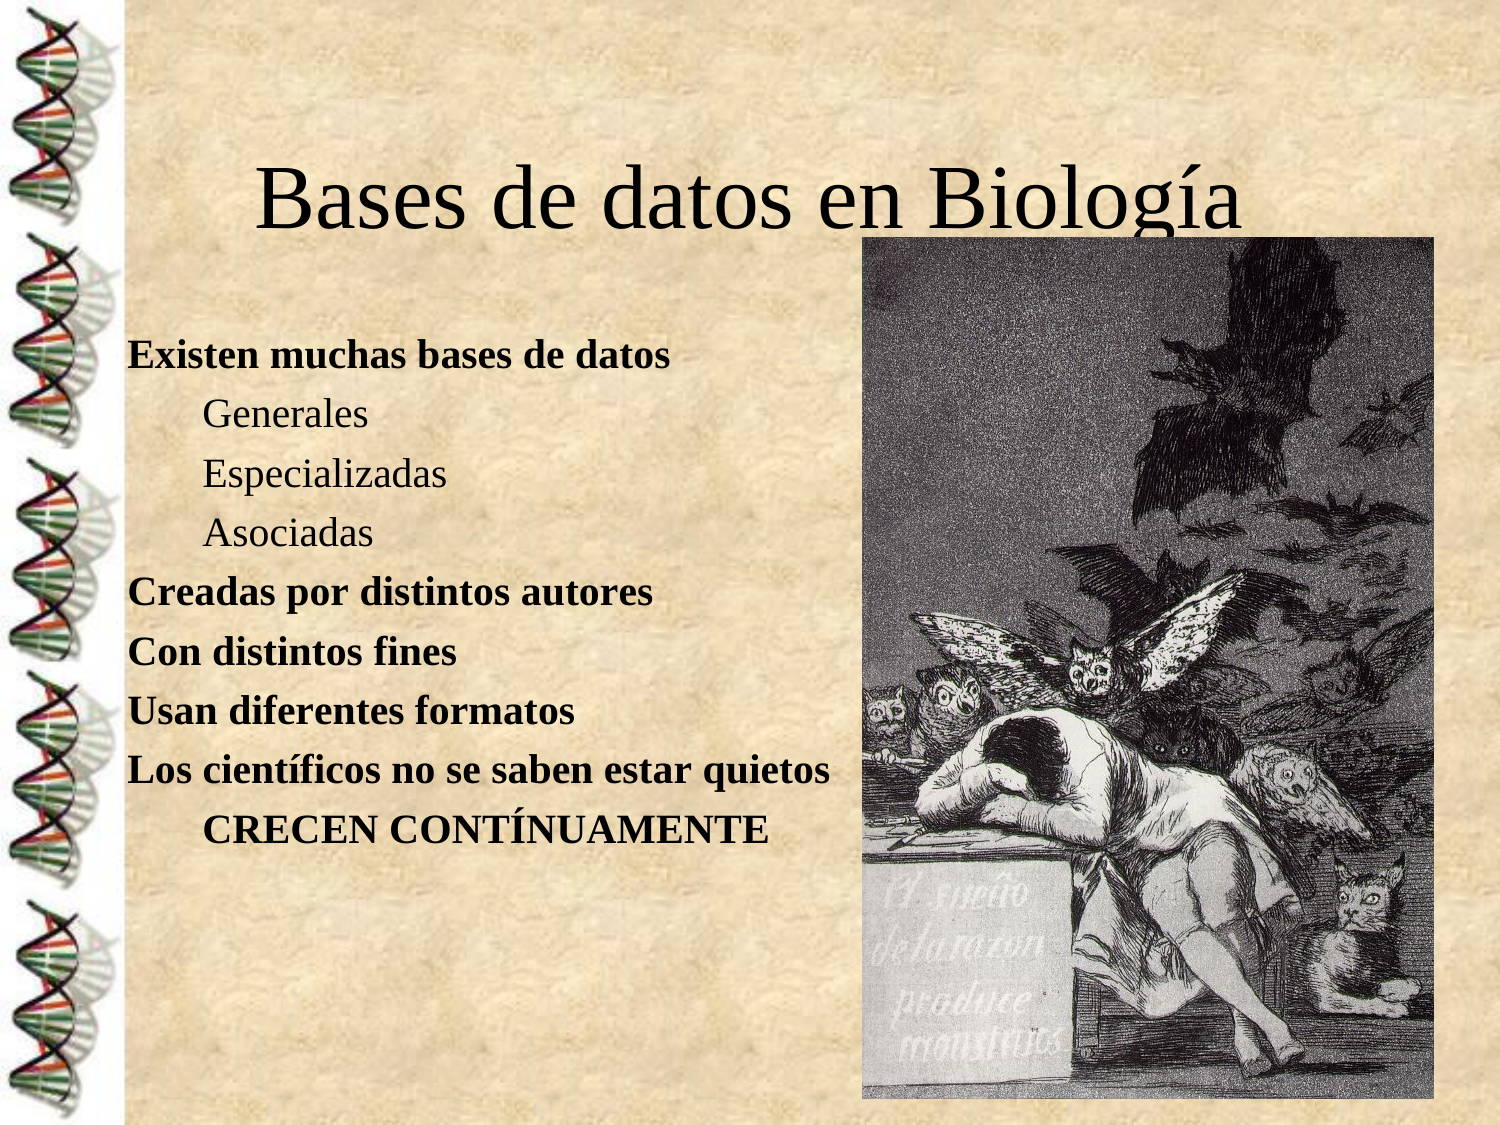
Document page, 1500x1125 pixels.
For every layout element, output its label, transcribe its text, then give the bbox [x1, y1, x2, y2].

picture [0, 0, 1500, 1125]
title Bases de datos en Biología [112, 99, 1388, 288]
list Existen muchas bases de datos Generales Especializadas Asociadas Creadas por distintos autores Con distintos fines Usan diferentes formatos Los científicos no se saben estar quietos CRECEN CONTÍNUAMENTE [112, 324, 862, 1053]
